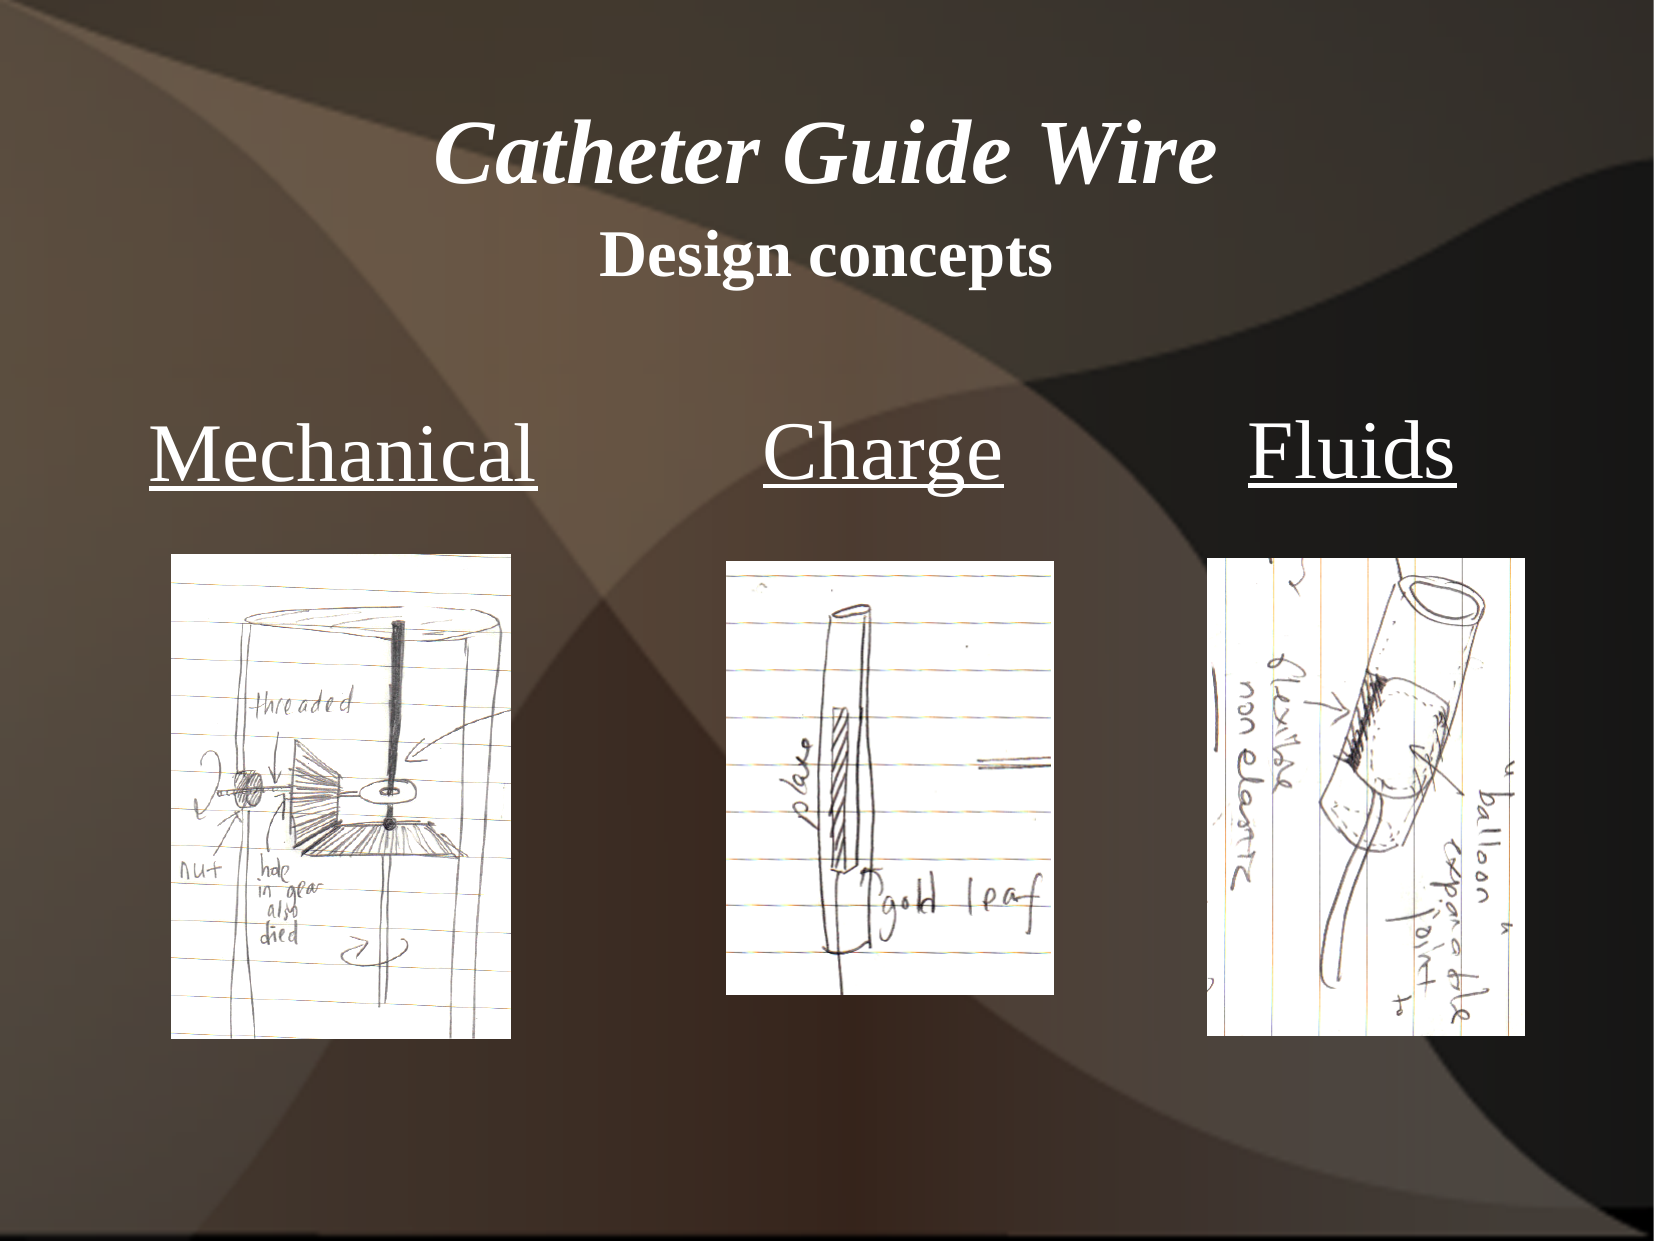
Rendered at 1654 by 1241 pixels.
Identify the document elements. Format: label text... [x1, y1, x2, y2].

text_box Charge [762, 405, 1004, 498]
text_box Fluids [1247, 404, 1457, 498]
text_box Design concepts [519, 217, 1135, 292]
picture [0, 0, 1654, 1241]
text_box Mechanical [148, 407, 538, 500]
title Catheter Guide Wire [82, 49, 1571, 257]
